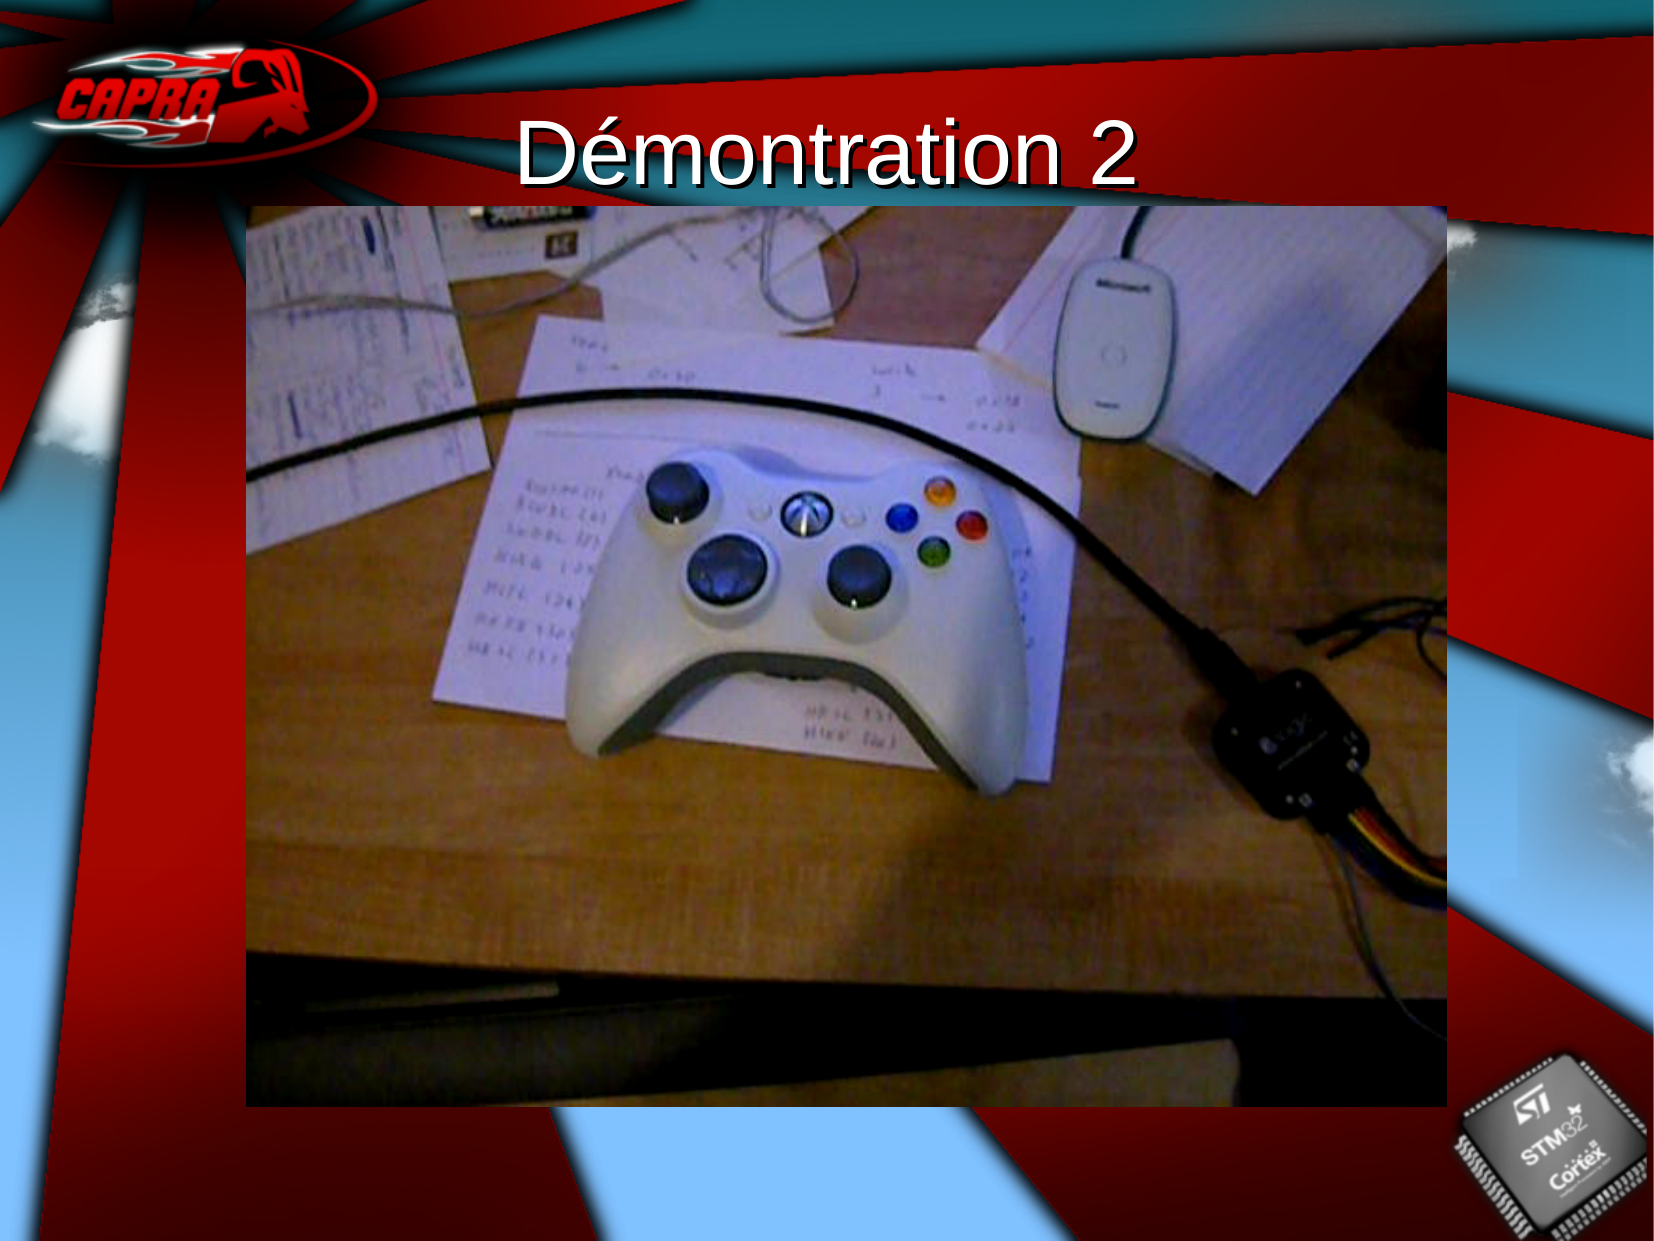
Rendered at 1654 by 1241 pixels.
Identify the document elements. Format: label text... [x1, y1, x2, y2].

title Démontration 2 [82, 56, 1571, 250]
picture [0, 0, 1654, 1241]
